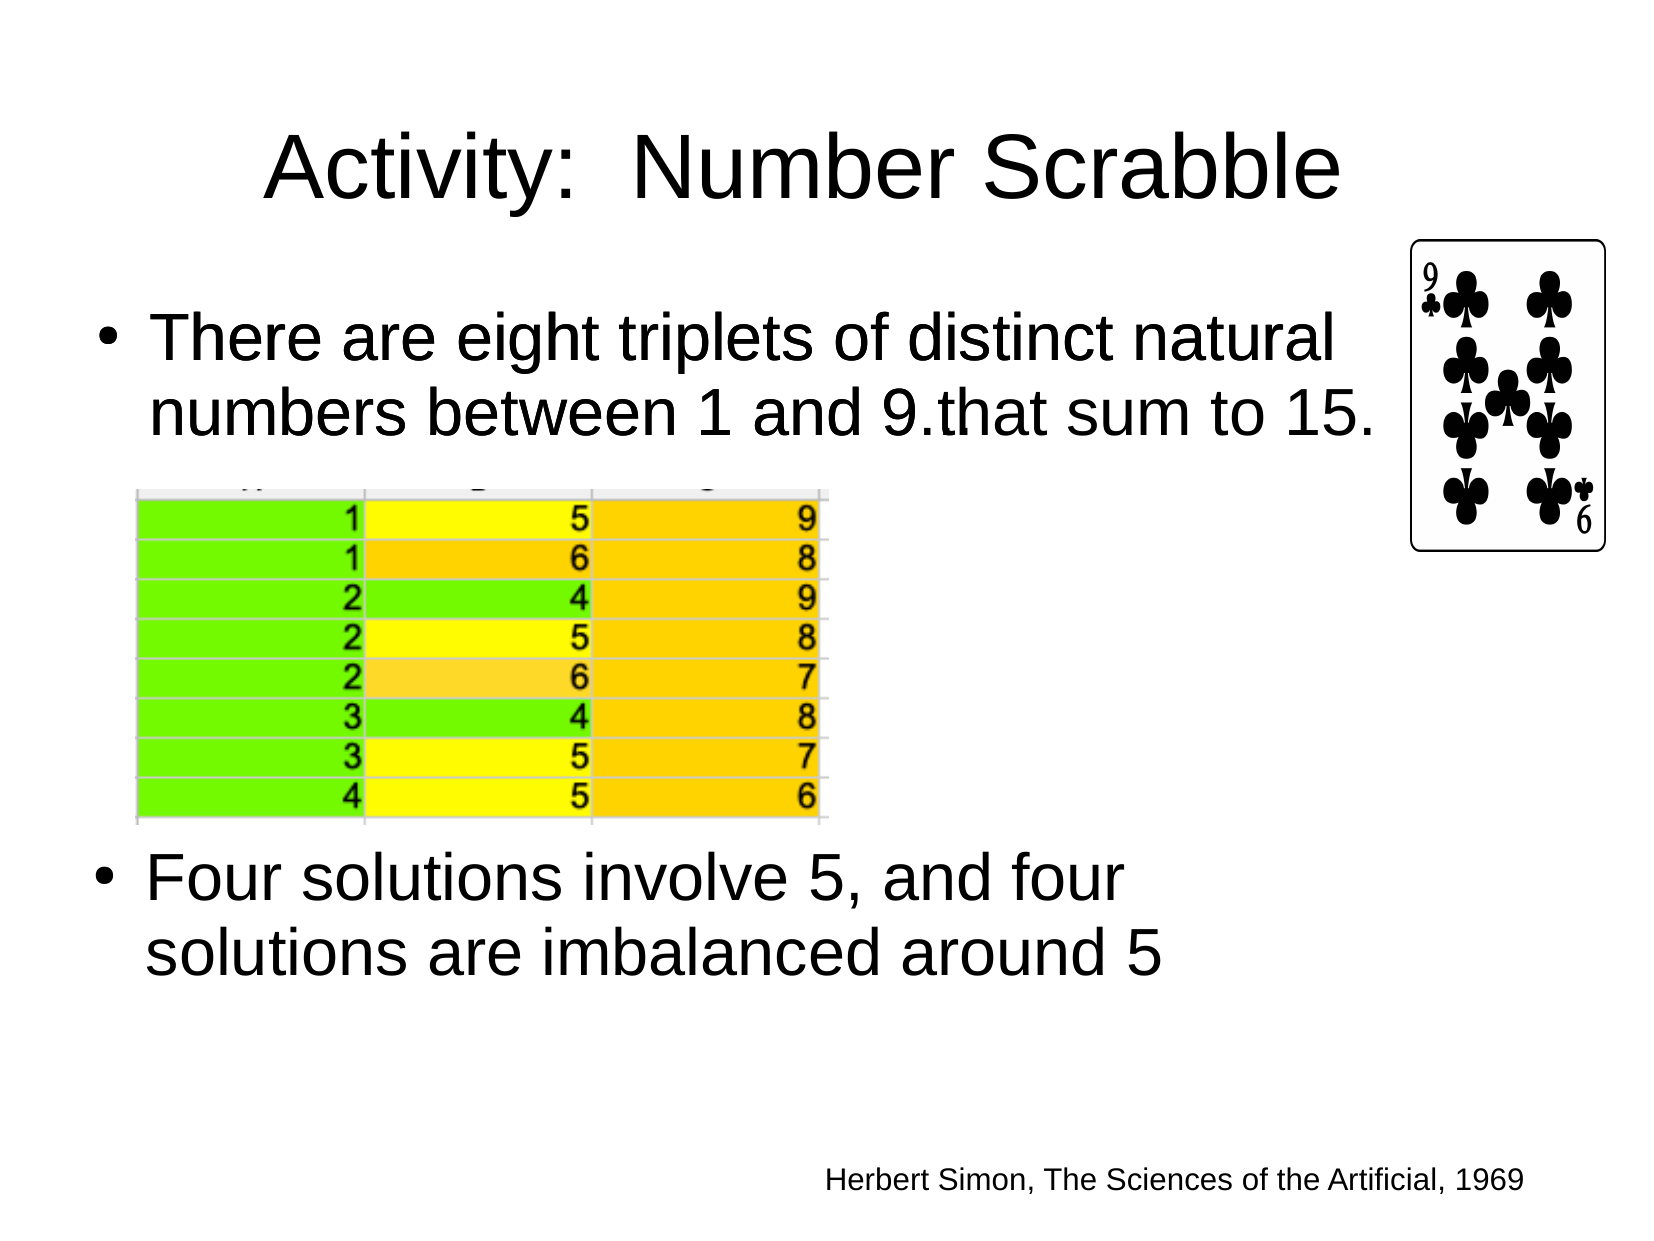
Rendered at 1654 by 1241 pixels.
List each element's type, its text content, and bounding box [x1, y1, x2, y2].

picture [1410, 239, 1606, 552]
text_box There are eight triplets of distinct natural numbers between 1 and 9 that sum to 15. [78, 300, 1381, 524]
text_box Herbert Simon, The Sciences of the Artificial, 1969 [810, 1155, 1654, 1241]
text_box Four solutions involve 5, and four solutions are imbalanced around 5 [75, 840, 1336, 1126]
picture [135, 524, 829, 826]
title Activity: Number Scrabble [60, 62, 1549, 271]
